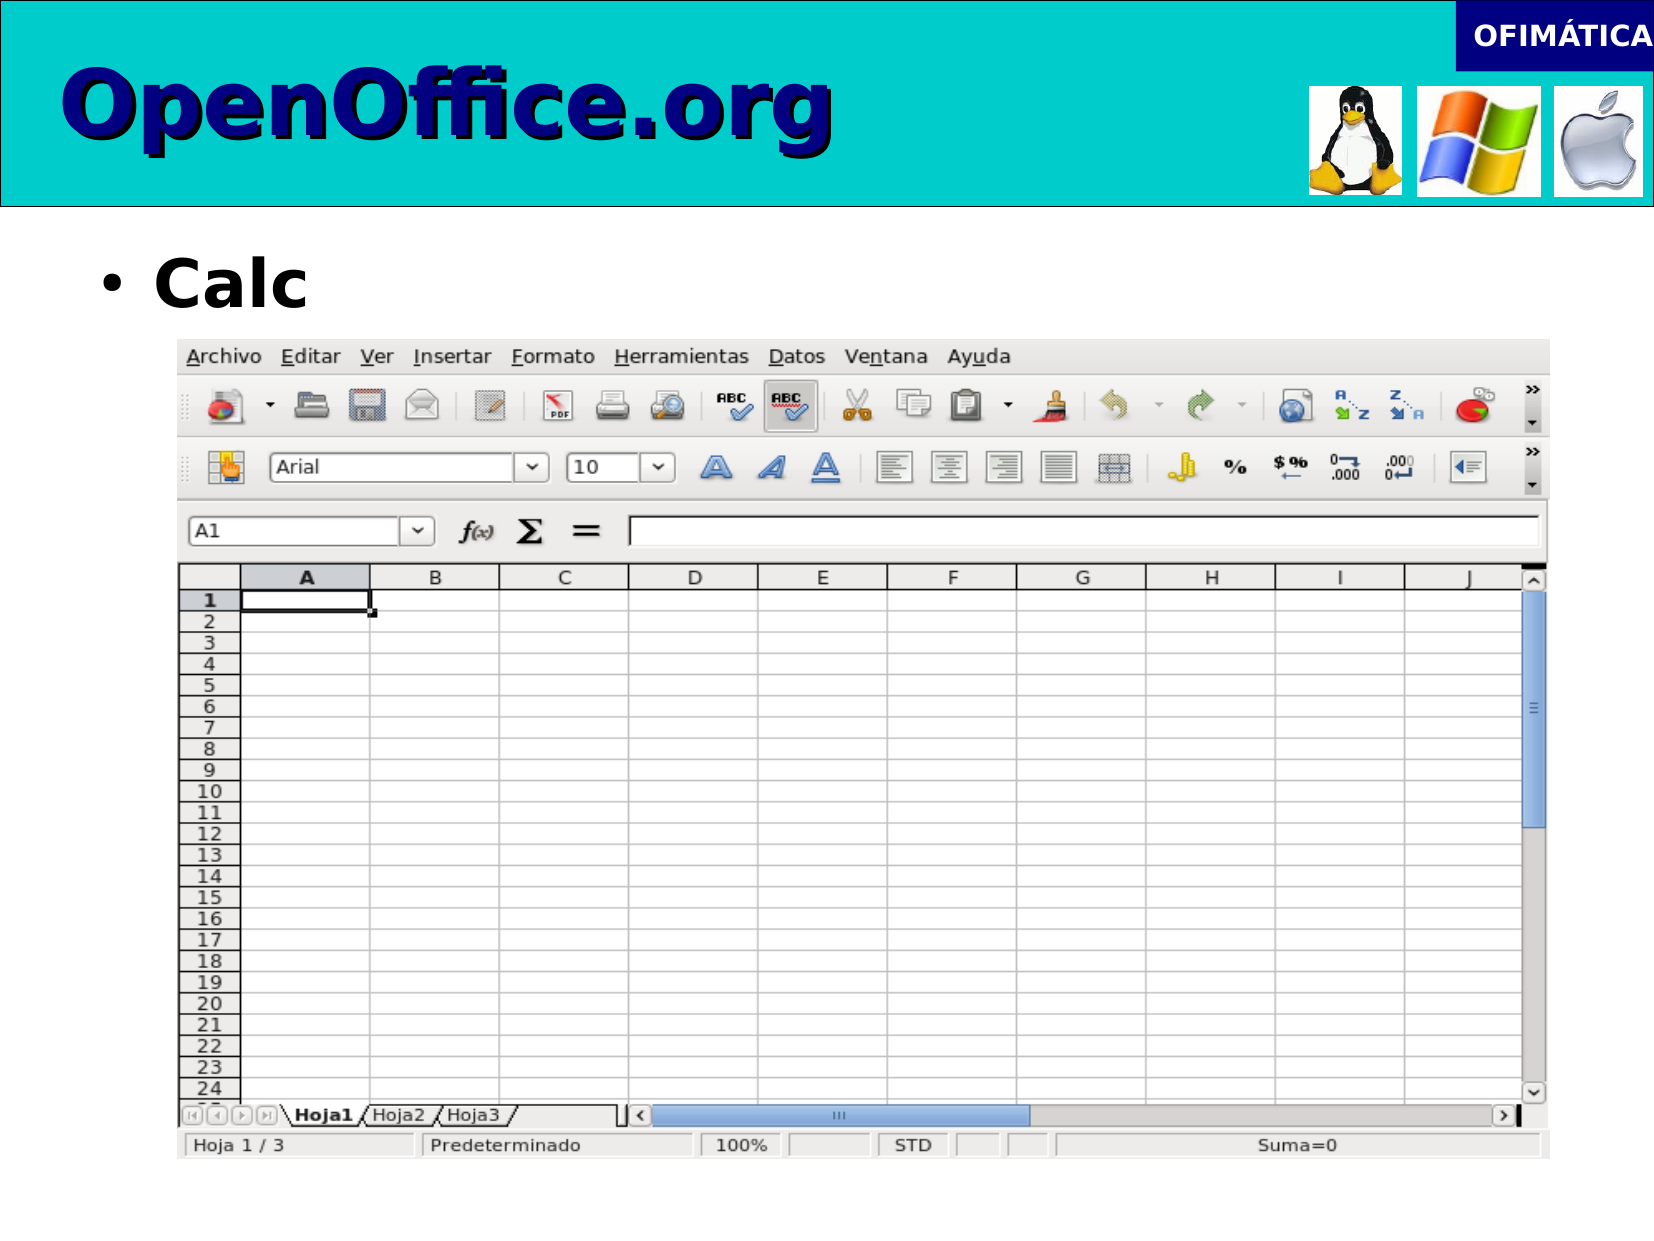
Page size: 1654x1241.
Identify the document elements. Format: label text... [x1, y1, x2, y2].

title OpenOffice.org [59, 22, 1654, 185]
picture [1417, 86, 1541, 197]
text_box OFIMÁTICA [1455, 0, 1654, 72]
picture [1554, 86, 1643, 197]
picture [177, 339, 1550, 1160]
picture [1309, 86, 1402, 195]
list Calc [82, 245, 1571, 1094]
